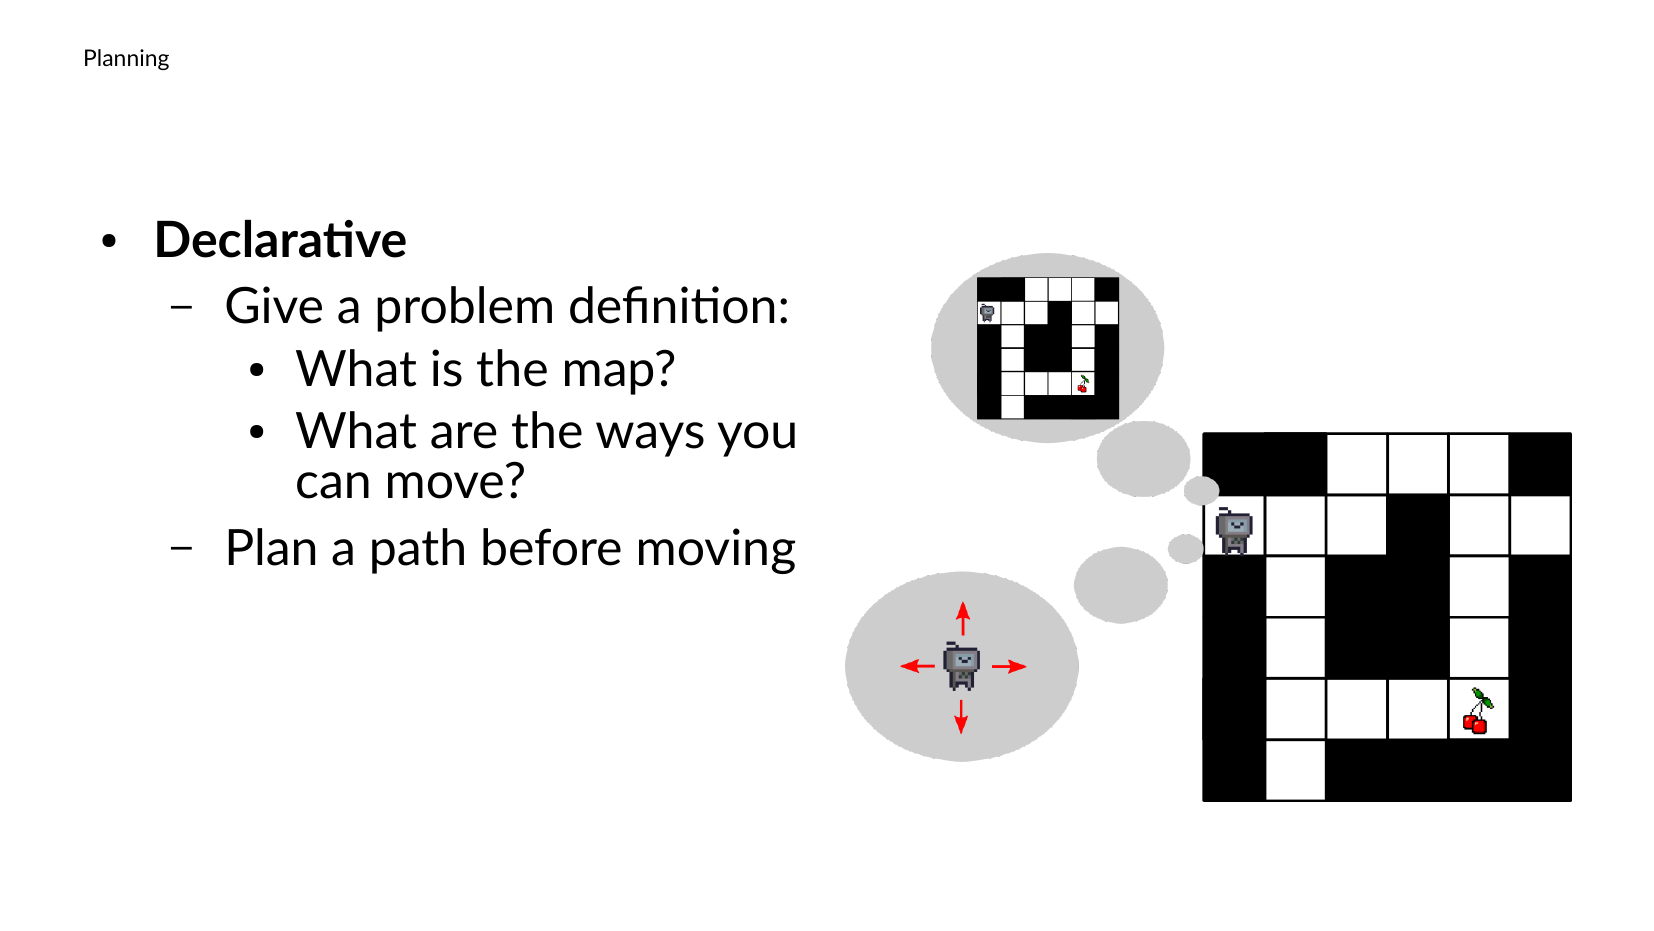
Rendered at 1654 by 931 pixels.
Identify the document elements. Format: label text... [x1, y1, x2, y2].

title Planning [83, 0, 1571, 119]
picture [845, 216, 1572, 839]
list Declarative Give a problem definition: What is the map? What are the ways you can move? Plan a path before moving [82, 217, 809, 839]
